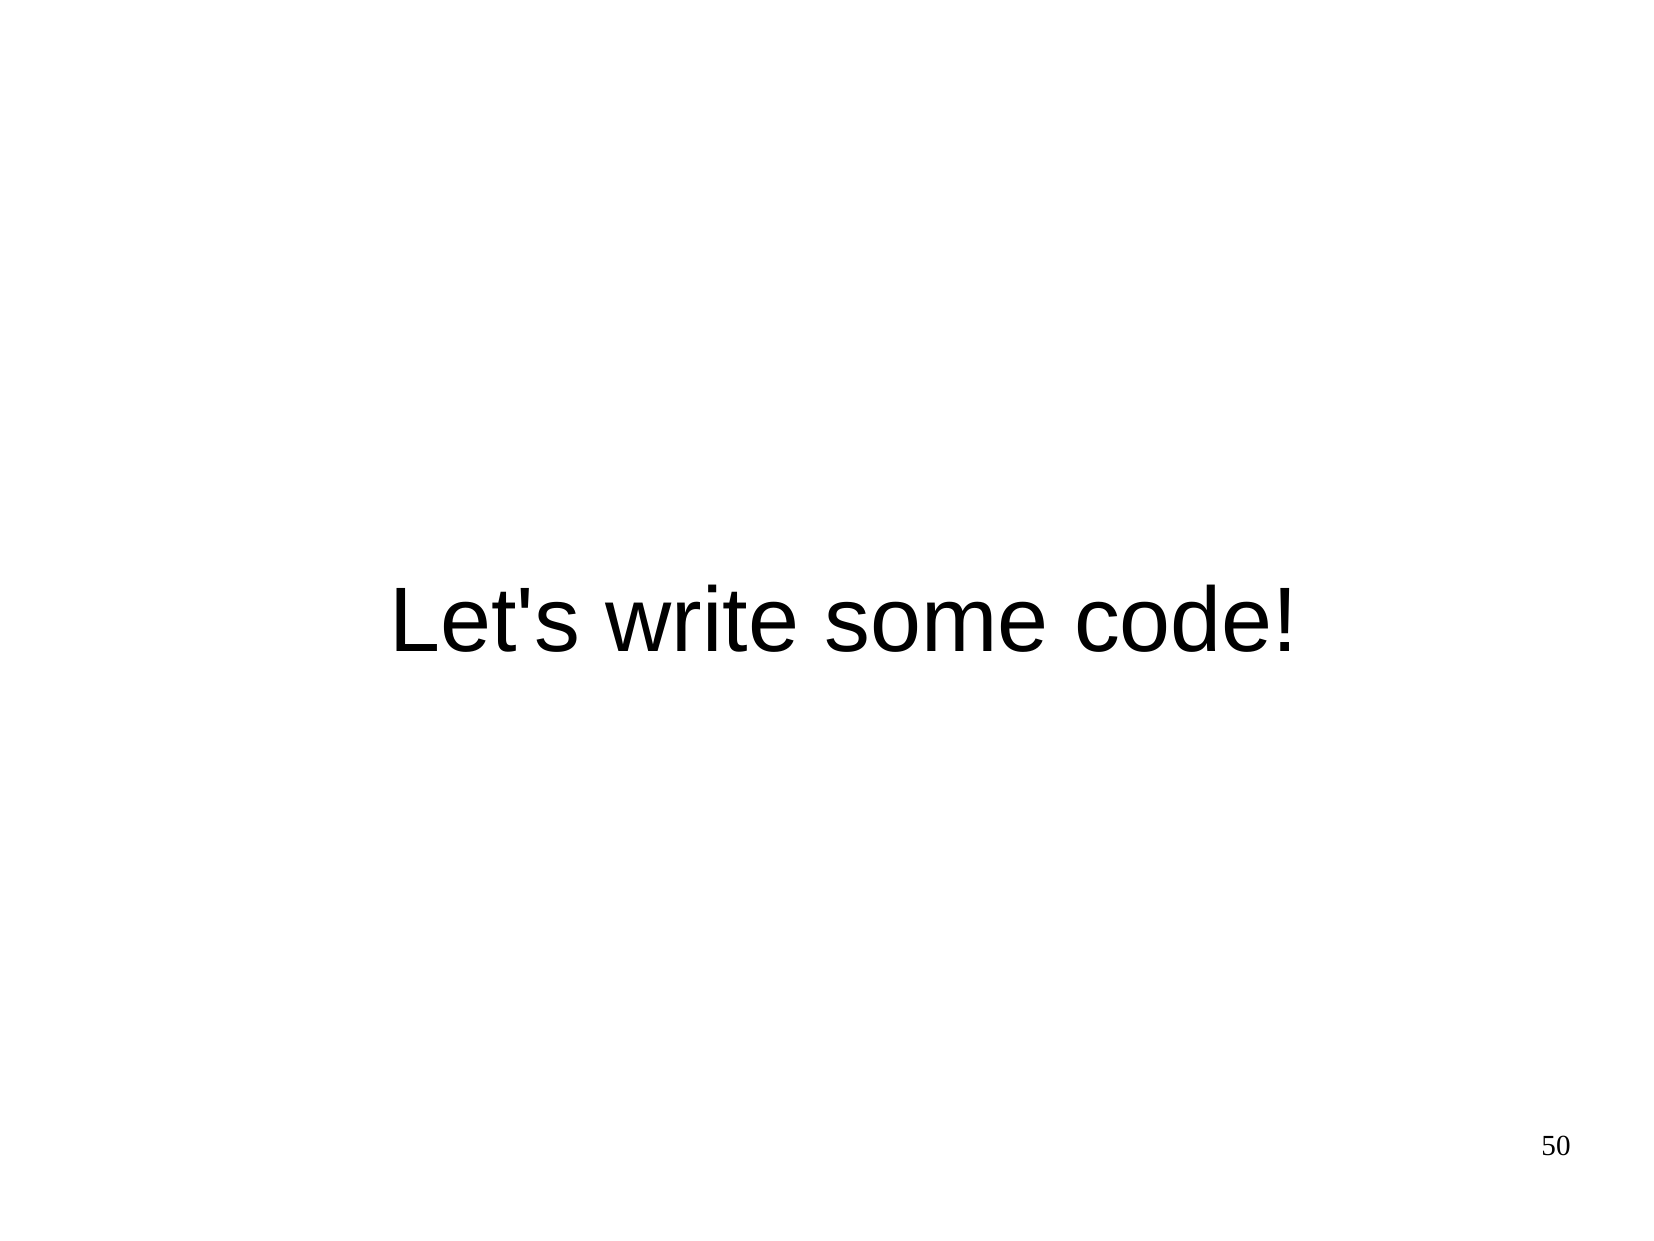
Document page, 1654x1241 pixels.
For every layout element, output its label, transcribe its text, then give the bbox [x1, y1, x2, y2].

title Let's write some code! [100, 515, 1589, 724]
